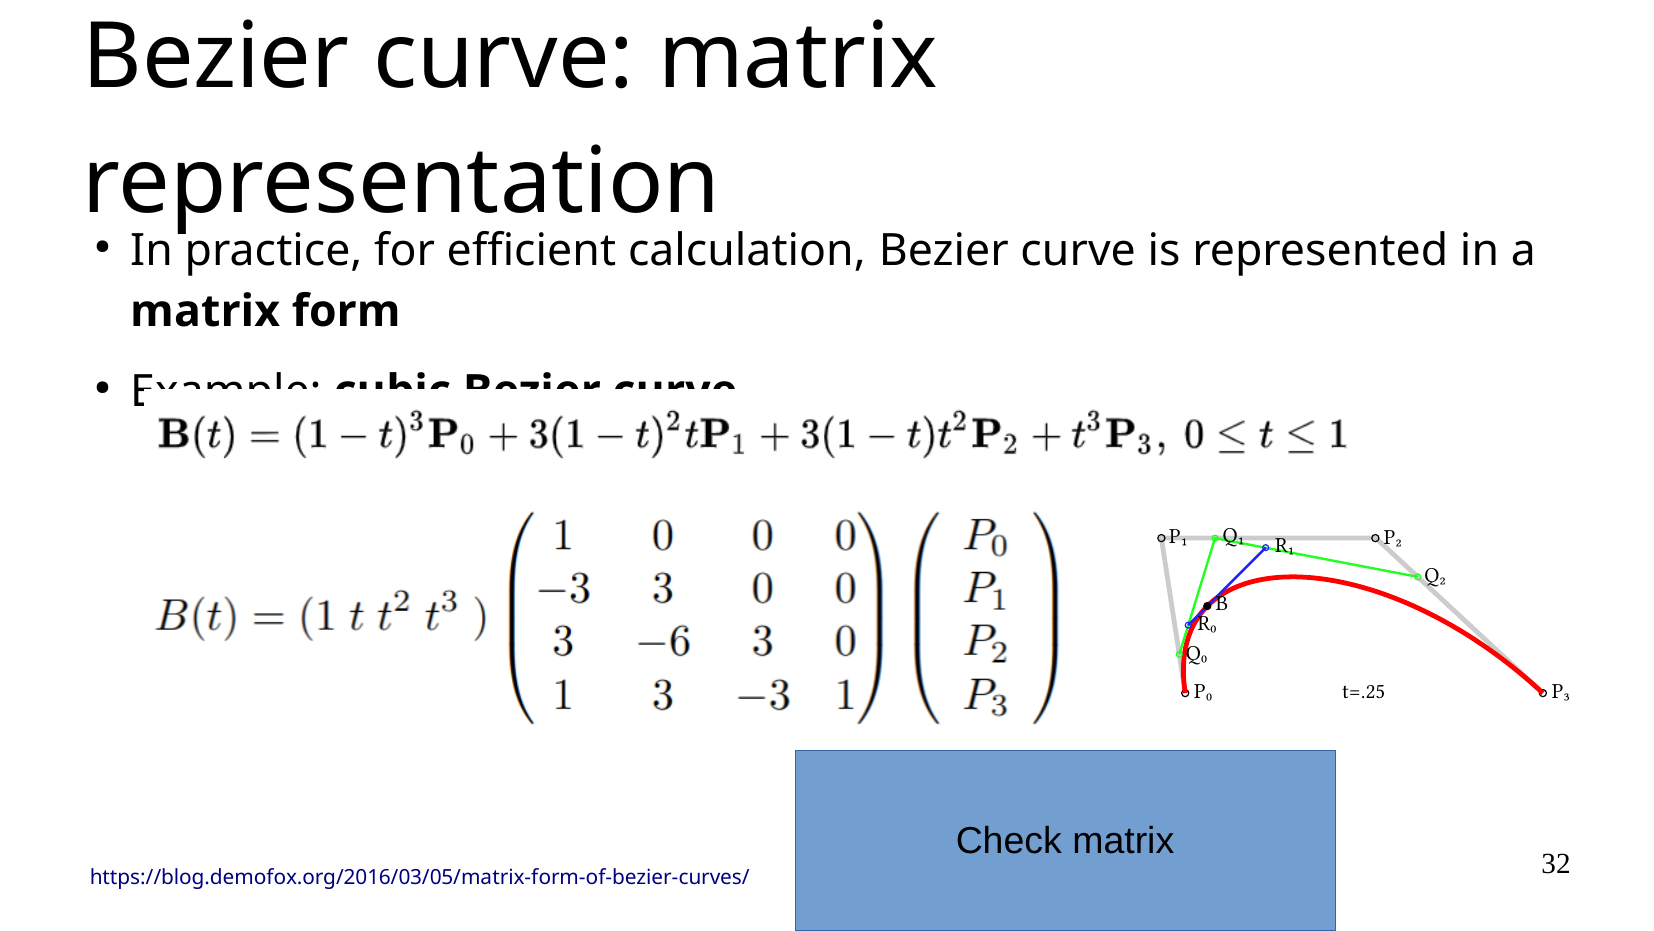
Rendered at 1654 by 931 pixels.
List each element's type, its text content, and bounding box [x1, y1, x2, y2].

text_box https://blog.demofox.org/2016/03/05/matrix-form-of-bezier-curves/ [75, 855, 795, 896]
picture [1148, 525, 1579, 706]
picture [150, 494, 1072, 738]
title Bezier curve: matrix representation [82, 37, 1571, 193]
text_box Check matrix [795, 750, 1336, 931]
list In practice, for efficient calculation, Bezier curve is represented in a matrix form Example: cubic Bezier curve [82, 217, 1571, 421]
picture [144, 389, 1351, 461]
